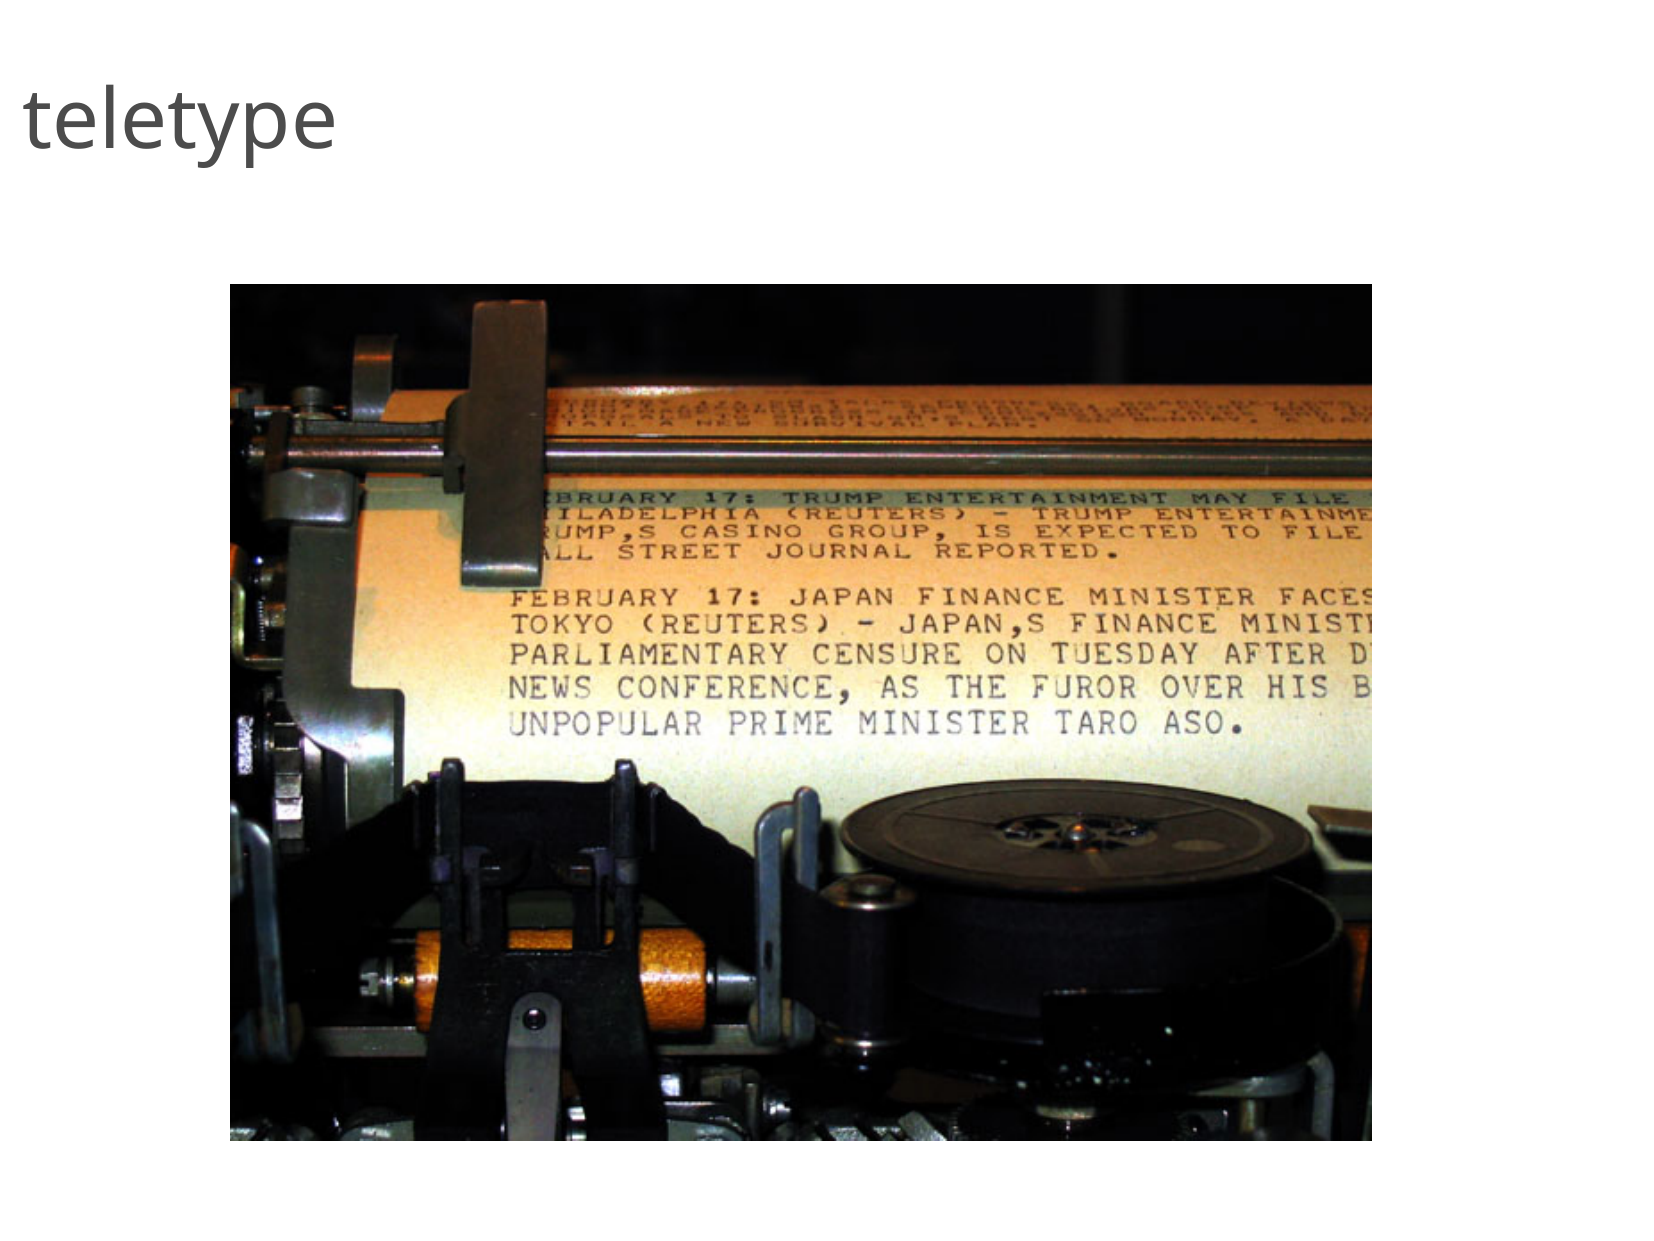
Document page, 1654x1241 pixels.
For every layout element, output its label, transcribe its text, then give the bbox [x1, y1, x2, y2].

picture [230, 284, 1372, 1141]
title teletype [22, 26, 1654, 205]
